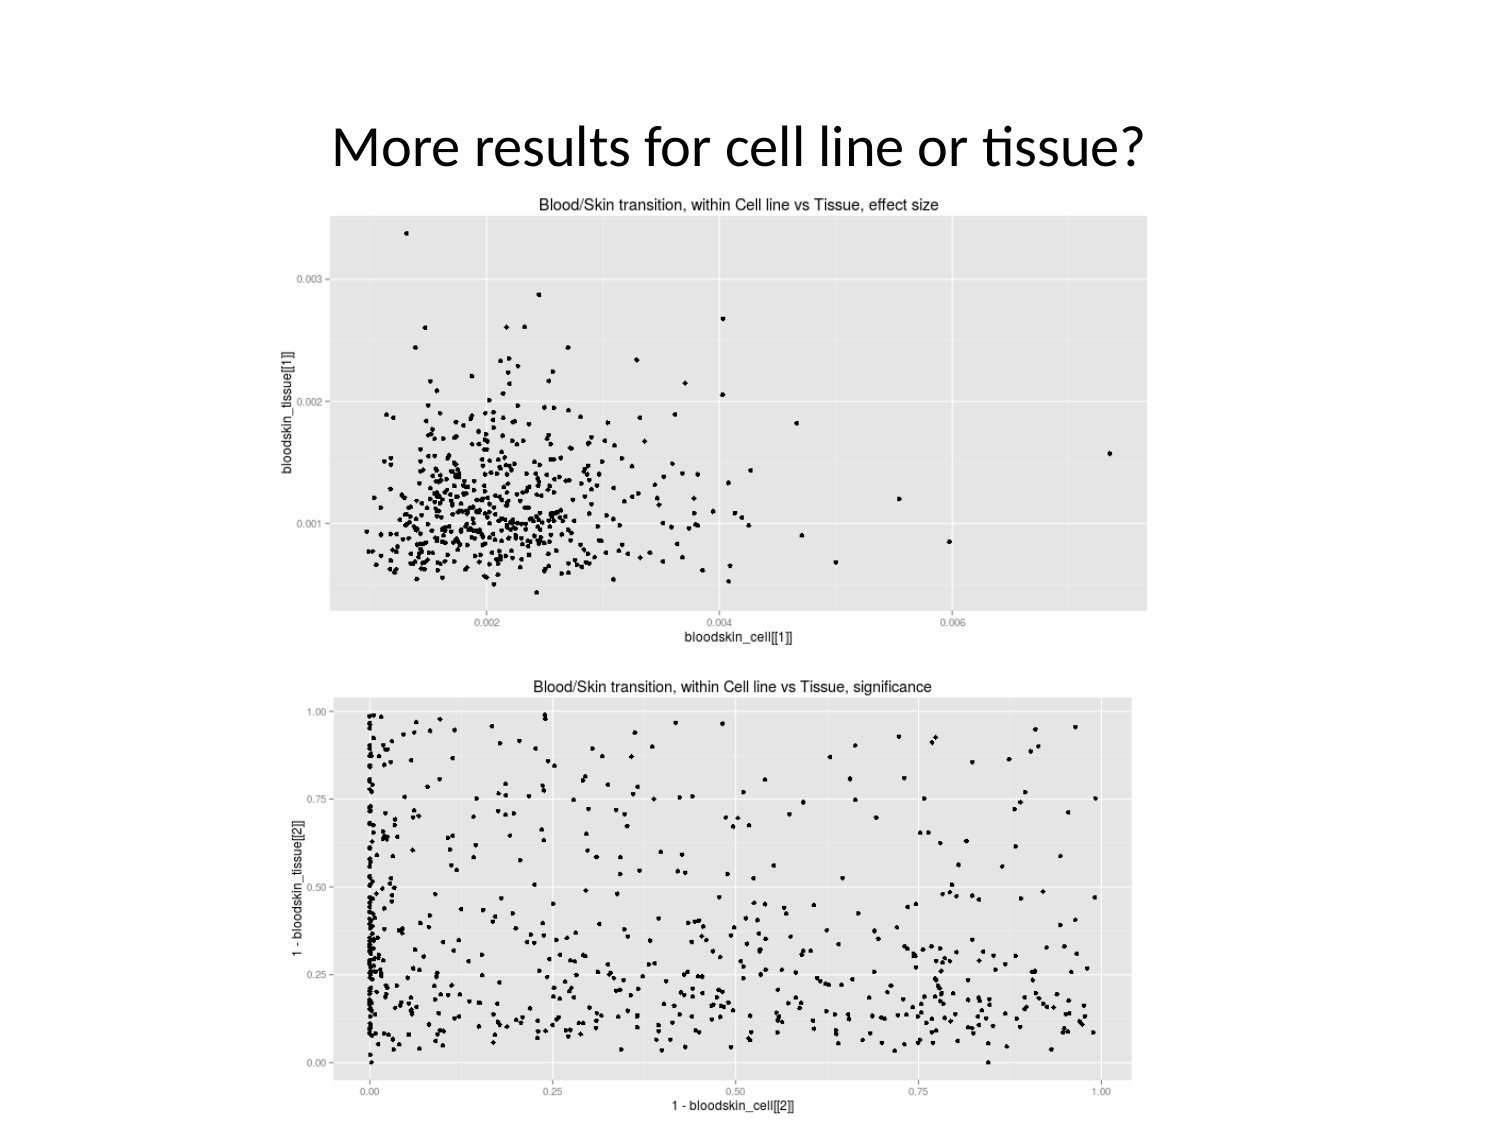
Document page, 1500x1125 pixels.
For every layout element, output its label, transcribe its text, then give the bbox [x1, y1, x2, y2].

title More results for cell line or tissue? [101, 31, 1377, 273]
picture [266, 172, 1168, 1125]
